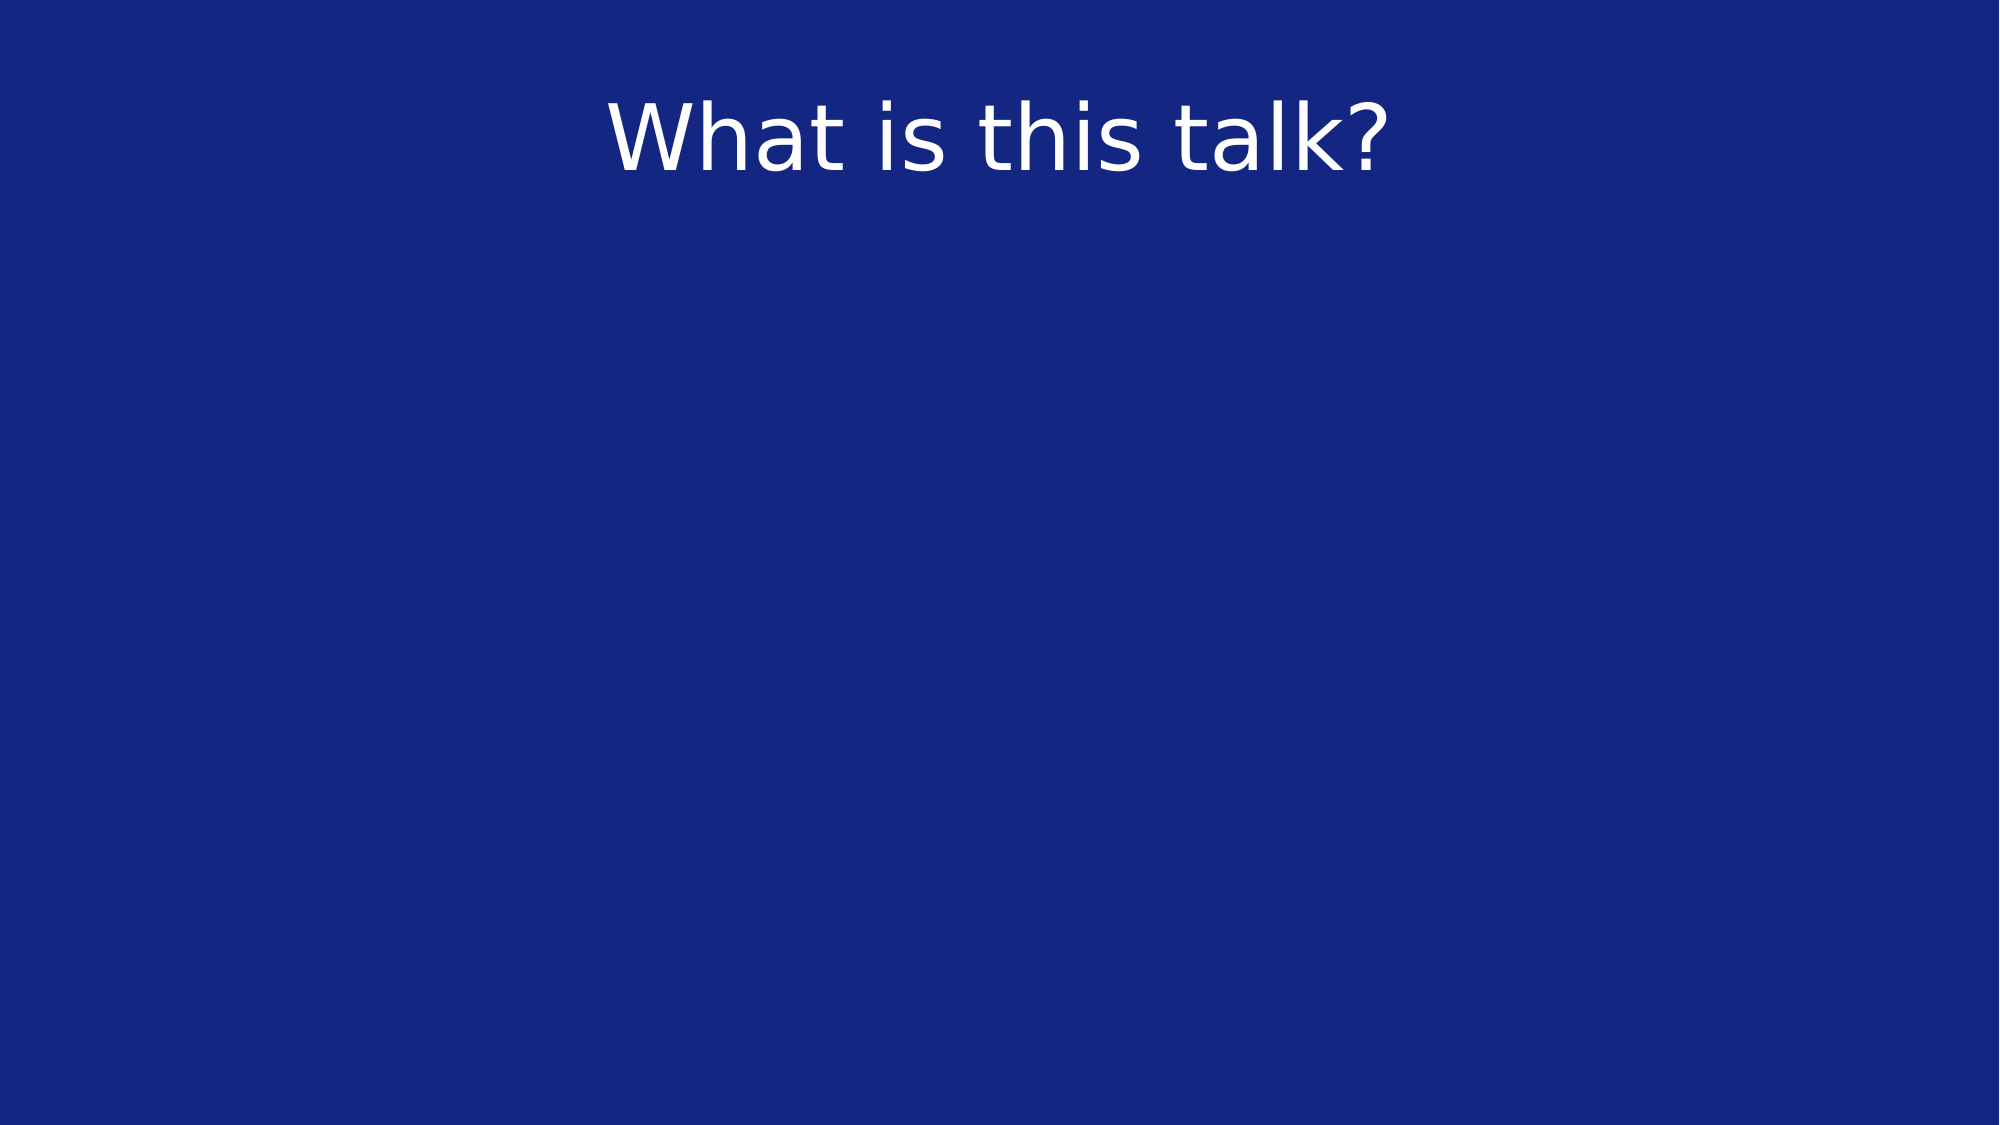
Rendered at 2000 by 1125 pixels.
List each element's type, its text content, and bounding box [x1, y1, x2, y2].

title What is this talk? [99, 44, 1900, 233]
